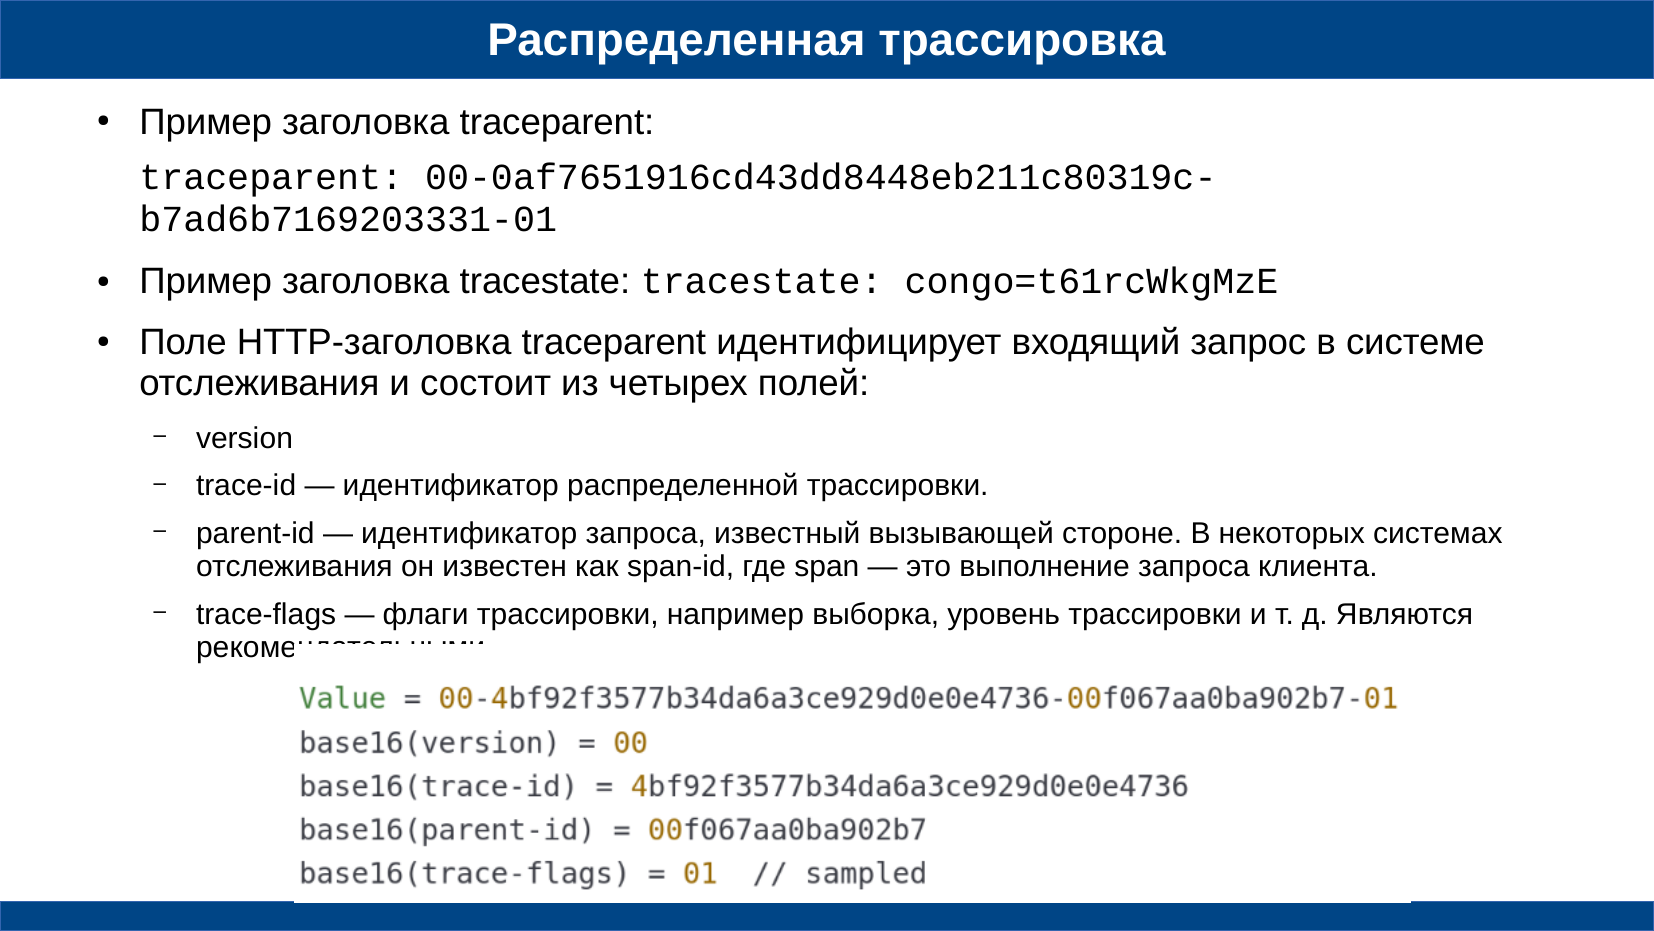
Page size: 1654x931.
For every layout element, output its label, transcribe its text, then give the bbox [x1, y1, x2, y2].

title Распределенная трассировка [0, 0, 1654, 79]
list Пример заголовка traceparent: traceparent: 00-0af7651916cd43dd8448eb211c80319c-b7ad6b7169203331-01 Пример заголовка tracestate: tracestate: congo=t61rcWkgMzE Поле HTTP-заголовка traceparent идентифицирует входящий запрос в системе отслеживания и состоит из четырех полей: version trace-id — идентификатор распределенной трассировки. parent-id — идентификатор запроса, известный вызывающей стороне. В некоторых системах отслеживания он известен как span-id, где span — это выполнение запроса клиента. trace-flags — флаги трассировки, например выборка, уровень трассировки и т. д. Являются рекомендательными. [82, 101, 1571, 676]
picture [294, 644, 1411, 903]
